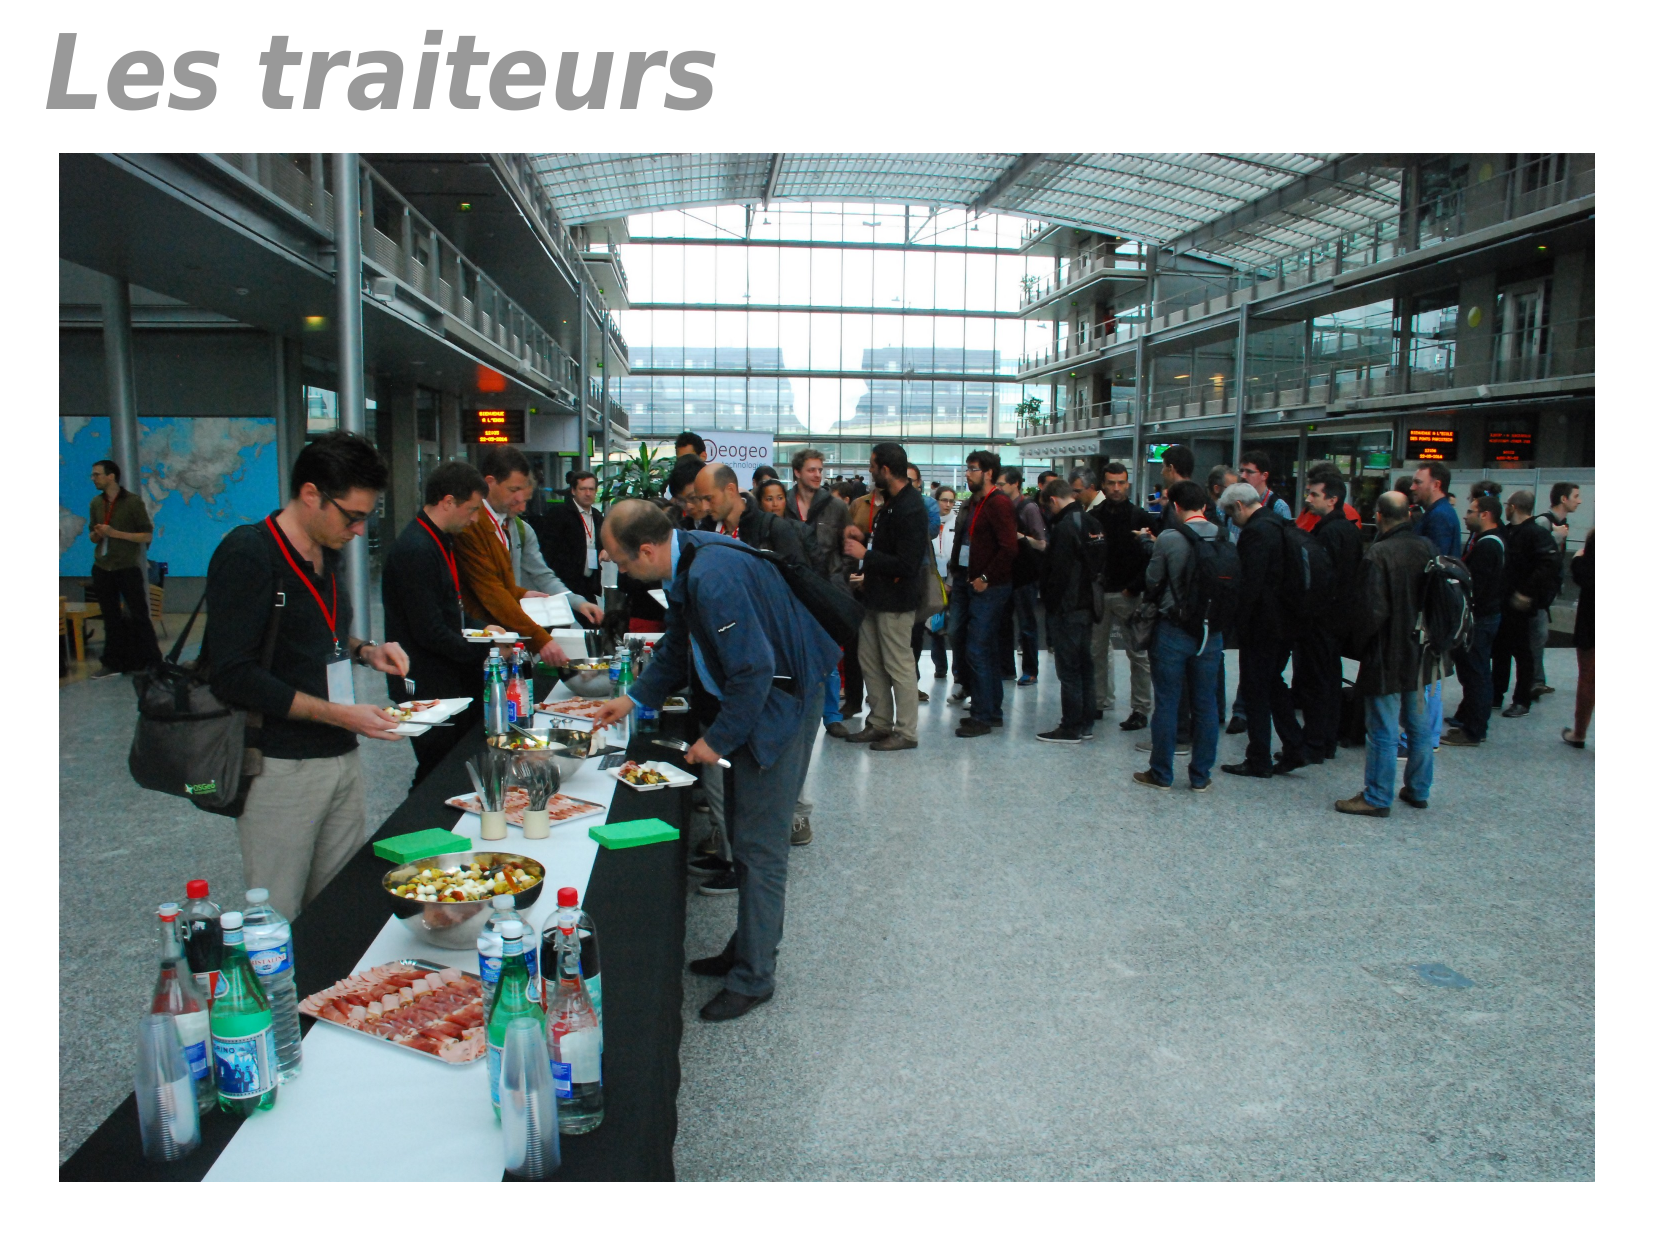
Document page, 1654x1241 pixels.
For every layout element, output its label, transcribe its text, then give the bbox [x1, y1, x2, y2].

picture [91, 432, 100, 437]
picture [59, 153, 1595, 1182]
text_box Les traiteurs [29, 5, 735, 142]
picture [59, 454, 65, 465]
